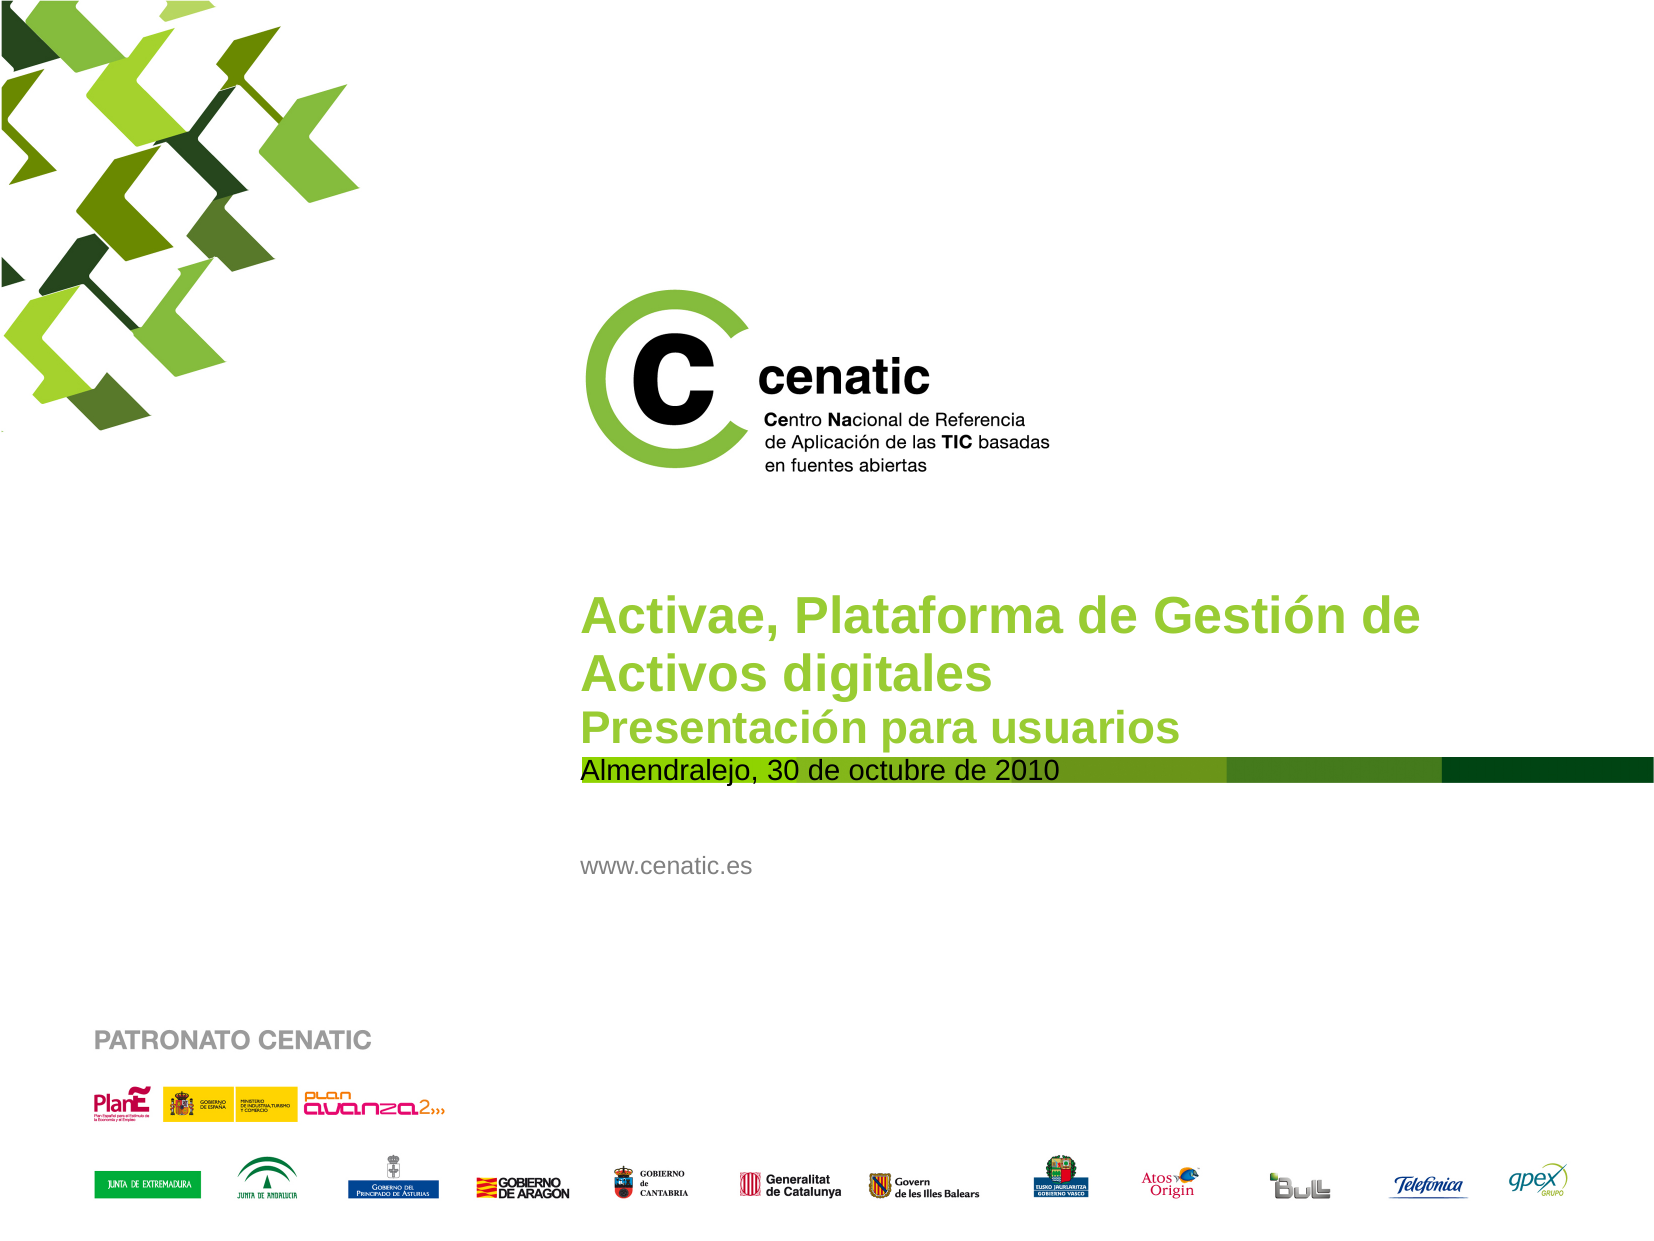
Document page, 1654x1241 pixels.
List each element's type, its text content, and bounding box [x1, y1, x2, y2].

text_box Activae, Plataforma de Gestión de Activos digitales Presentación para usuarios Almendralejo, 30 de octubre de 2010 www.cenatic.es [565, 579, 1586, 979]
picture [1, 0, 1654, 1241]
